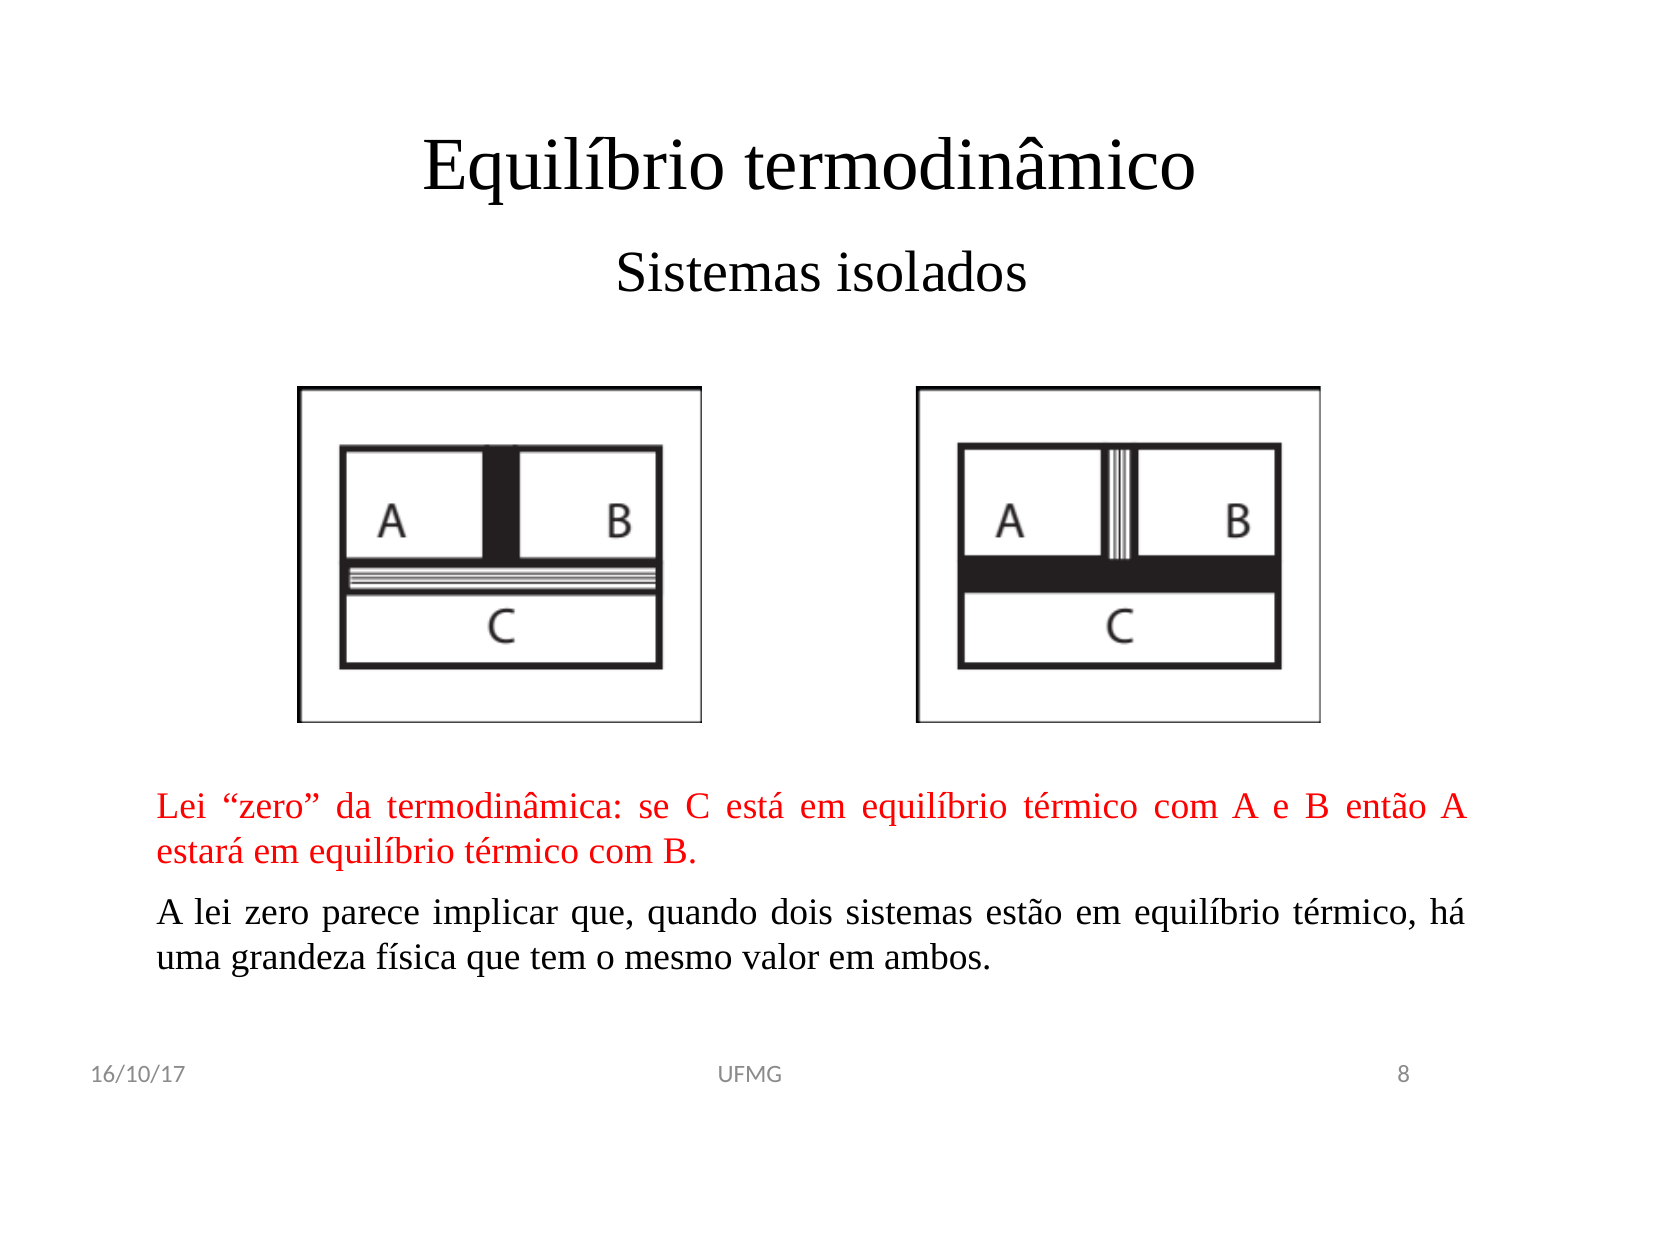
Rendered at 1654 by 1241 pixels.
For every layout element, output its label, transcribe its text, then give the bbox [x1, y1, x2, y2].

slide_number 16/10/17 [75, 1042, 425, 1103]
text_box Sistemas isolados [506, 226, 1075, 311]
text_box Lei “zero” da termodinâmica: se C está em equilíbrio térmico com A e B então A estará em equilíbrio térmico com B. [141, 773, 1483, 879]
text_box A lei zero parece implicar que, quando dois sistemas estão em equilíbrio térmico, há uma grandeza física que tem o mesmo valor em ambos. [141, 879, 1483, 985]
picture [297, 386, 702, 723]
picture [915, 386, 1321, 723]
text_box Equilíbrio termodinâmico [407, 107, 1223, 213]
footer UFMG [512, 1042, 988, 1103]
slide_number <número> [1074, 1042, 1425, 1103]
